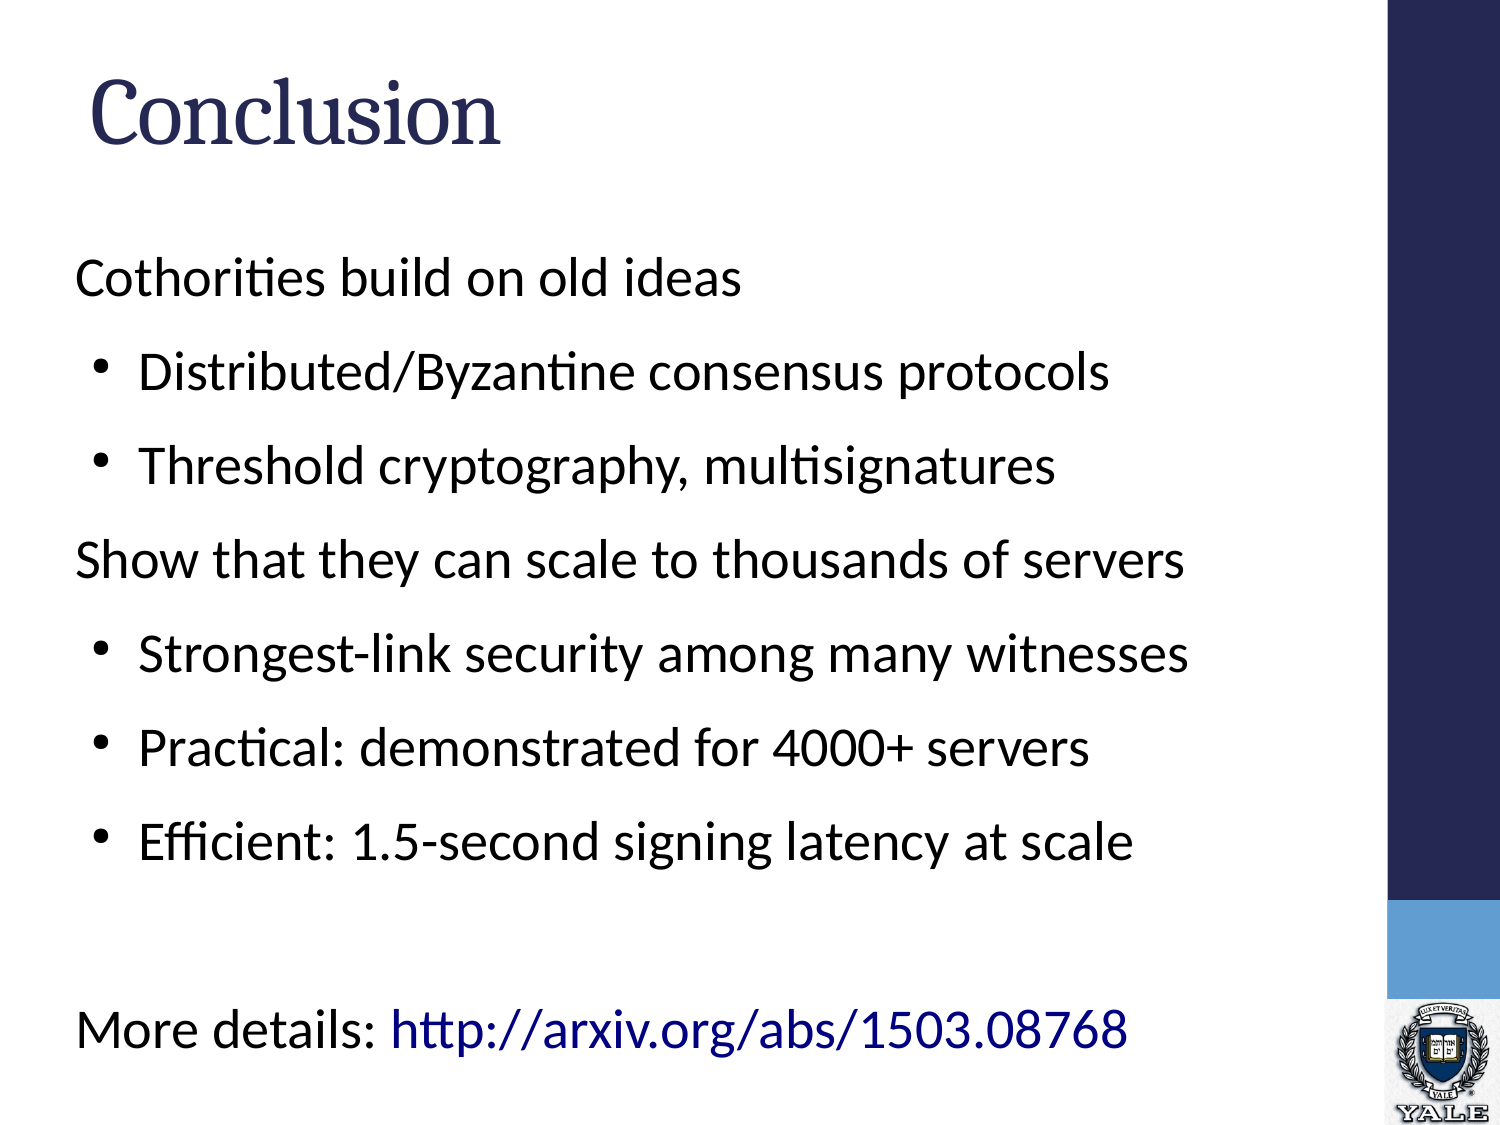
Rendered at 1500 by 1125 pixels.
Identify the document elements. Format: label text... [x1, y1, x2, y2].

picture [1384, 999, 1500, 1125]
list Cothorities build on old ideas Distributed/Byzantine consensus protocols Threshold cryptography, multisignatures Show that they can scale to thousands of servers Strongest-link security among many witnesses Practical: demonstrated for 4000+ servers Efficient: 1.5-second signing latency at scale More details: http://arxiv.org/abs/1503.08768 [75, 239, 1325, 1063]
title Conclusion [75, 12, 1325, 200]
